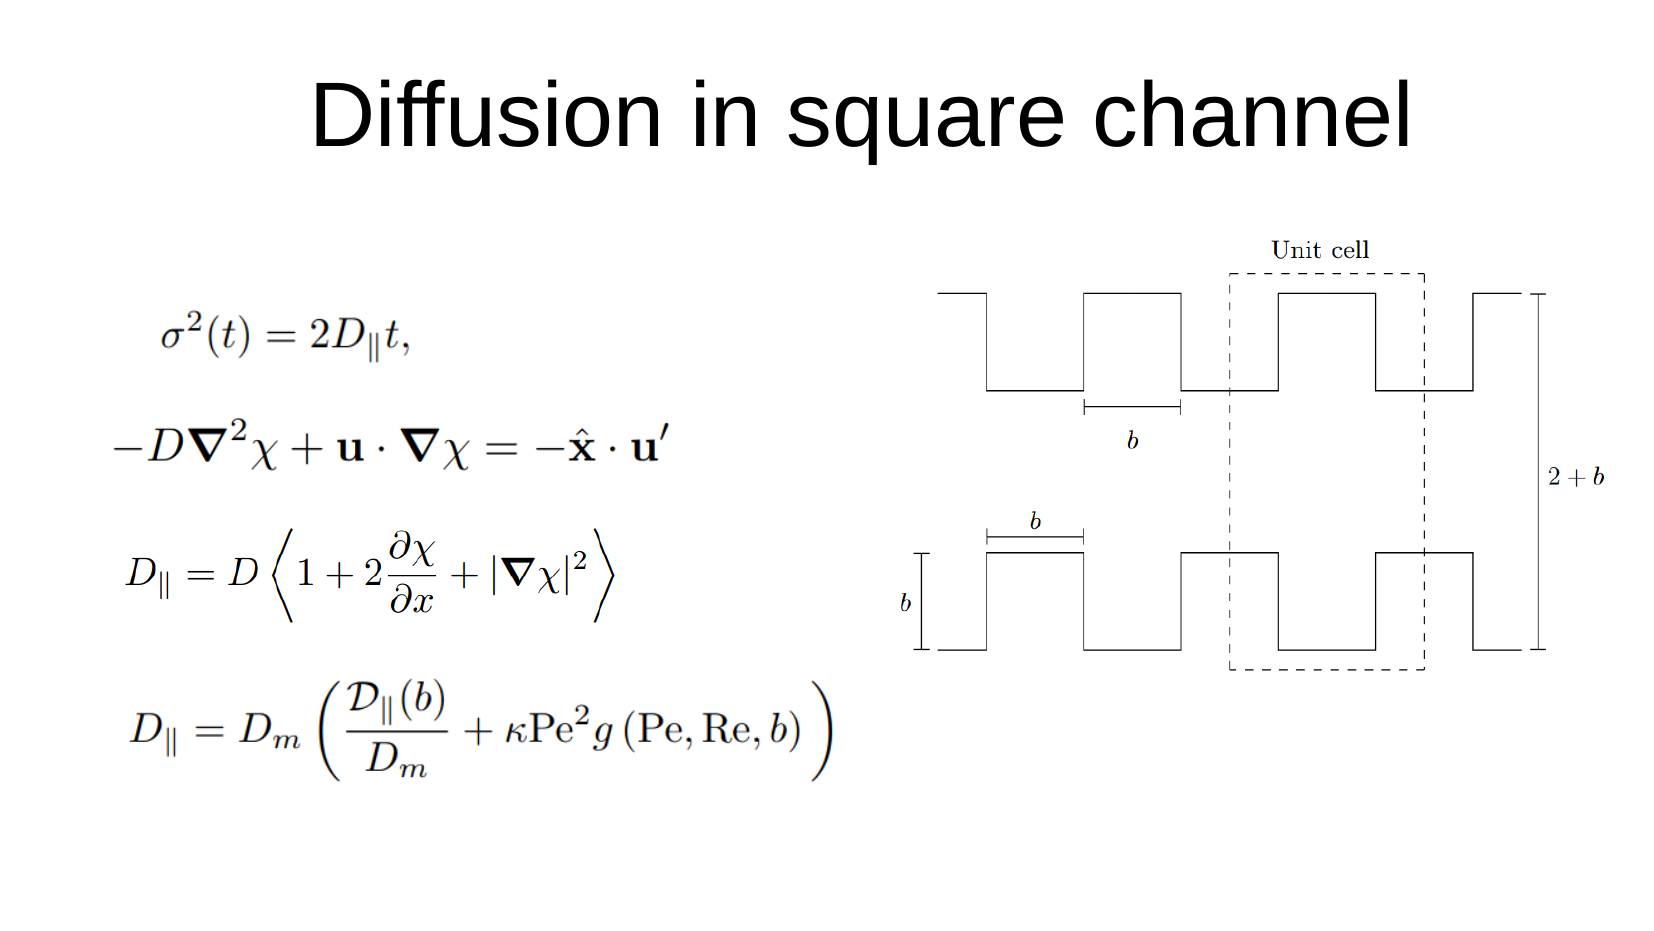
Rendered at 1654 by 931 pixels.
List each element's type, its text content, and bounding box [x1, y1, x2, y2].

picture [75, 269, 676, 497]
picture [115, 509, 841, 811]
title Diffusion in square channel [82, 37, 1571, 193]
picture [871, 200, 1648, 691]
